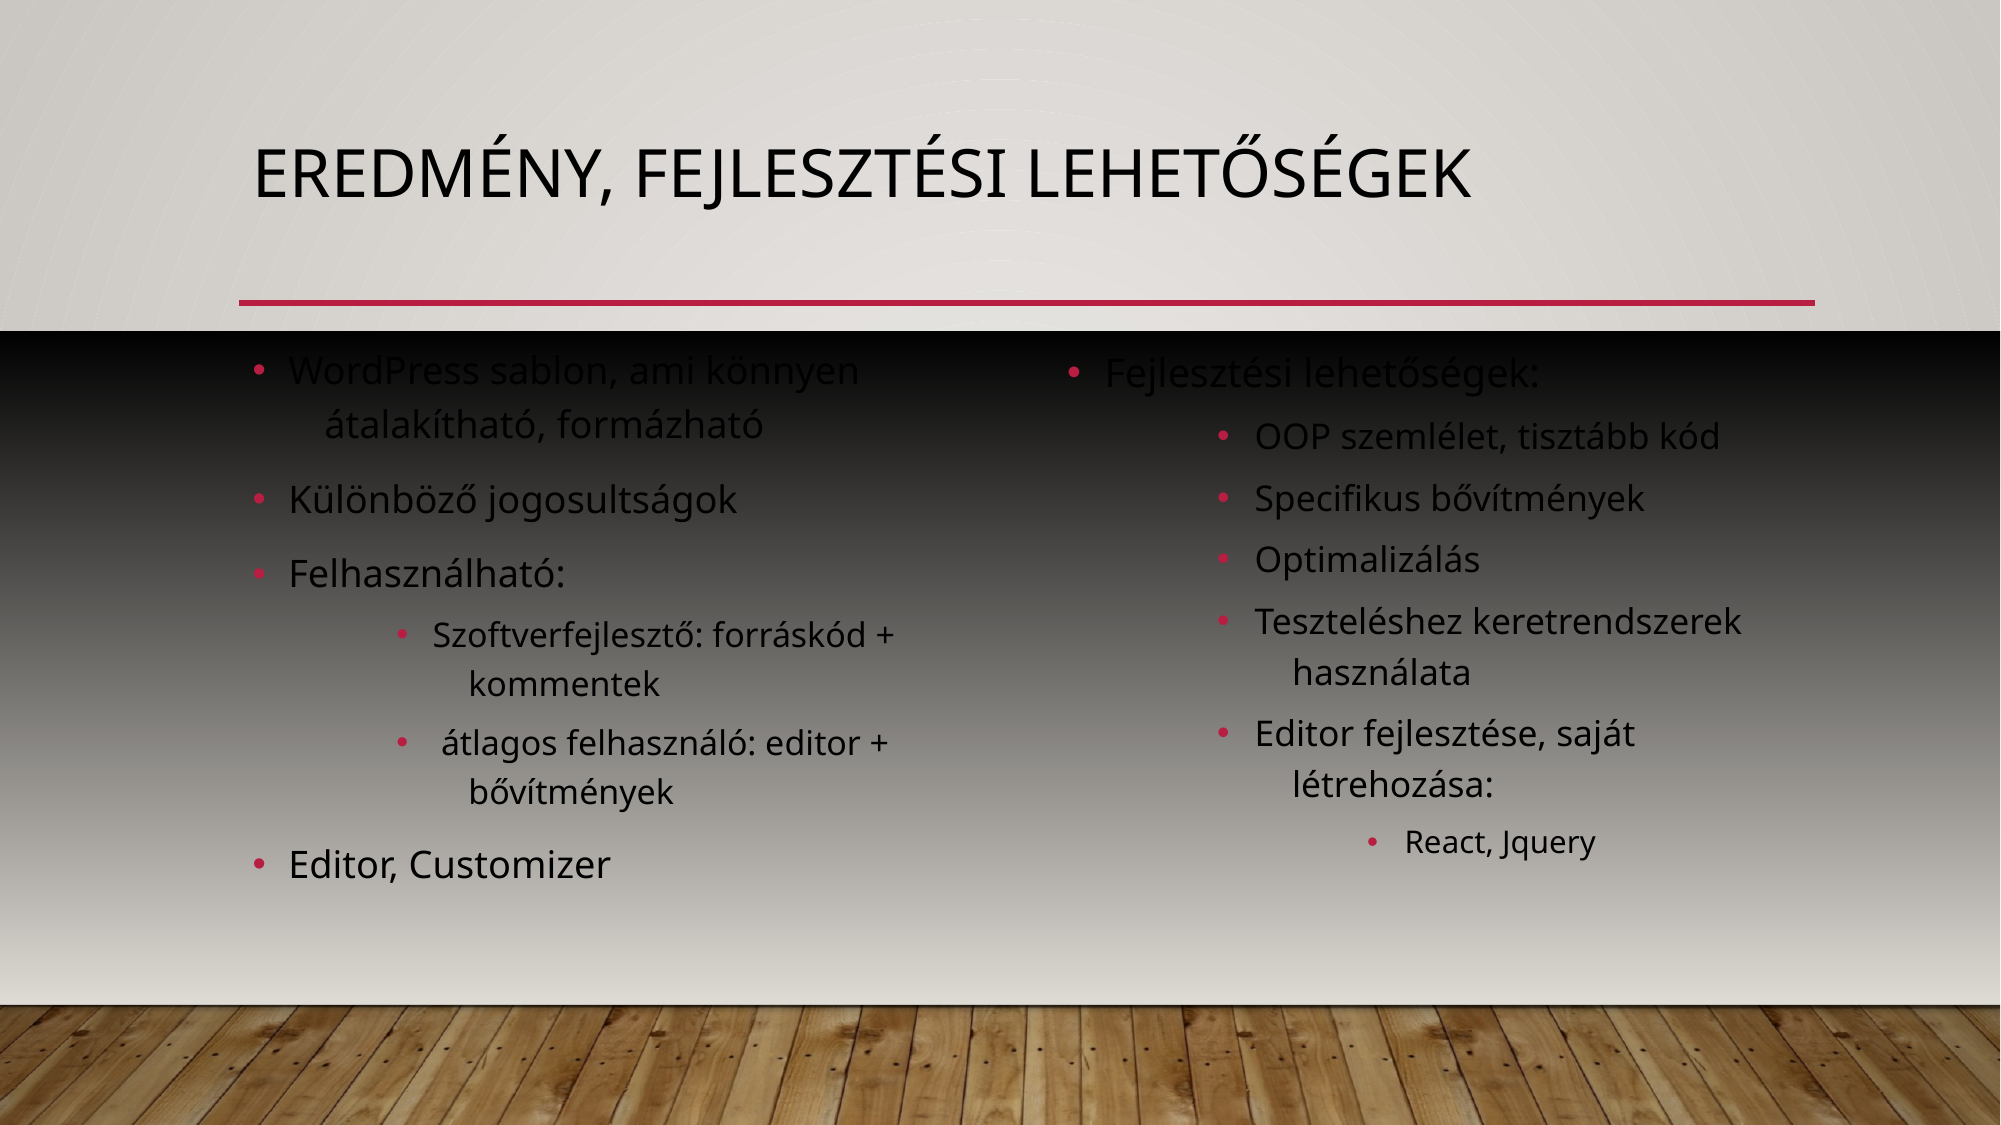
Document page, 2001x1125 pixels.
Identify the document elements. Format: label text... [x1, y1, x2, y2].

list Fejlesztési lehetőségek: OOP szemlélet, tisztább kód Specifikus bővítmények Optimalizálás Teszteléshez keretrendszerek használata Editor fejlesztése, saját létrehozása: React, Jquery [1052, 330, 1815, 896]
list WordPress sablon, ami könnyen átalakítható, formázható Különböző jogosultságok Felhasználható: Szoftverfejlesztő: forráskód + kommentek átlagos felhasználó: editor + bővítmények Editor, Customizer [237, 329, 1000, 896]
title Eredmény, Fejlesztési lehetőségek [237, 132, 1814, 306]
